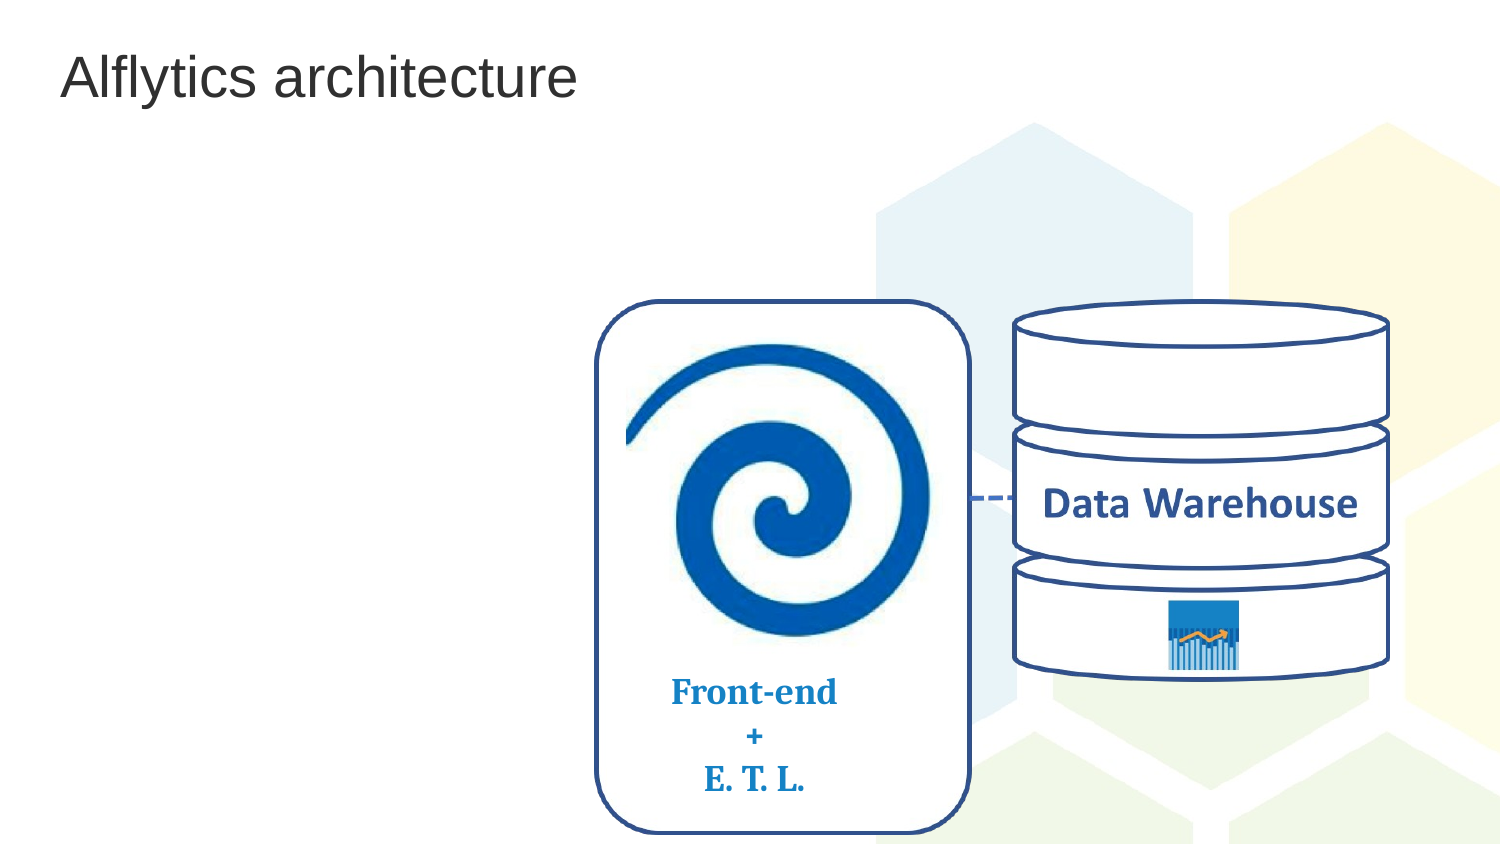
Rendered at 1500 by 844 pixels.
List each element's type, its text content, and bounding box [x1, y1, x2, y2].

text_box Front-end + E. T. L. [656, 663, 898, 811]
picture [0, 0, 1500, 844]
title Alflytics architecture [45, 24, 1443, 118]
